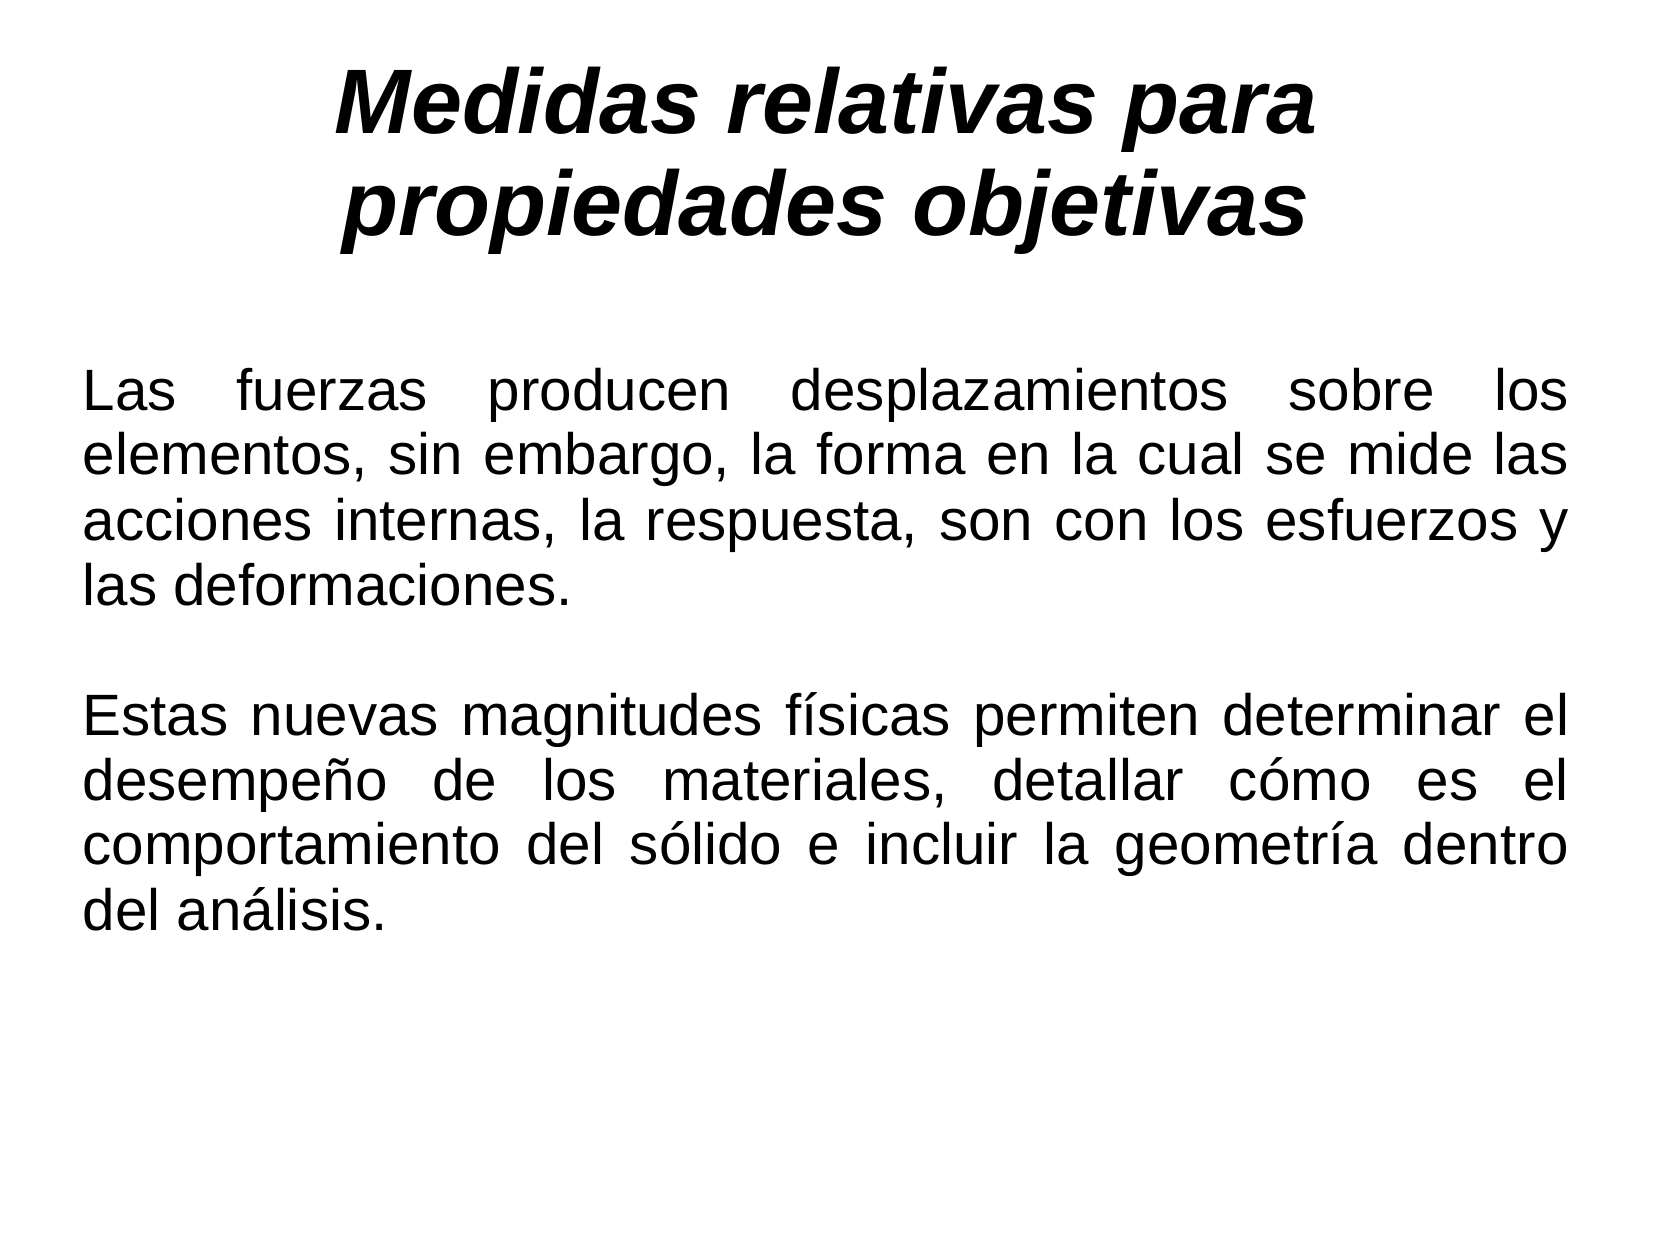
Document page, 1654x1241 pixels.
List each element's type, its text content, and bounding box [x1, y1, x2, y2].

subtitle Las fuerzas producen desplazamientos sobre los elementos, sin embargo, la forma en la cual se mide las acciones internas, la respuesta, son con los esfuerzos y las deformaciones. Estas nuevas magnitudes físicas permiten determinar el desempeño de los materiales, detallar cómo es el comportamiento del sólido e incluir la geometría dentro del análisis. [82, 290, 1571, 1010]
title Medidas relativas para propiedades objetivas [82, 49, 1571, 257]
